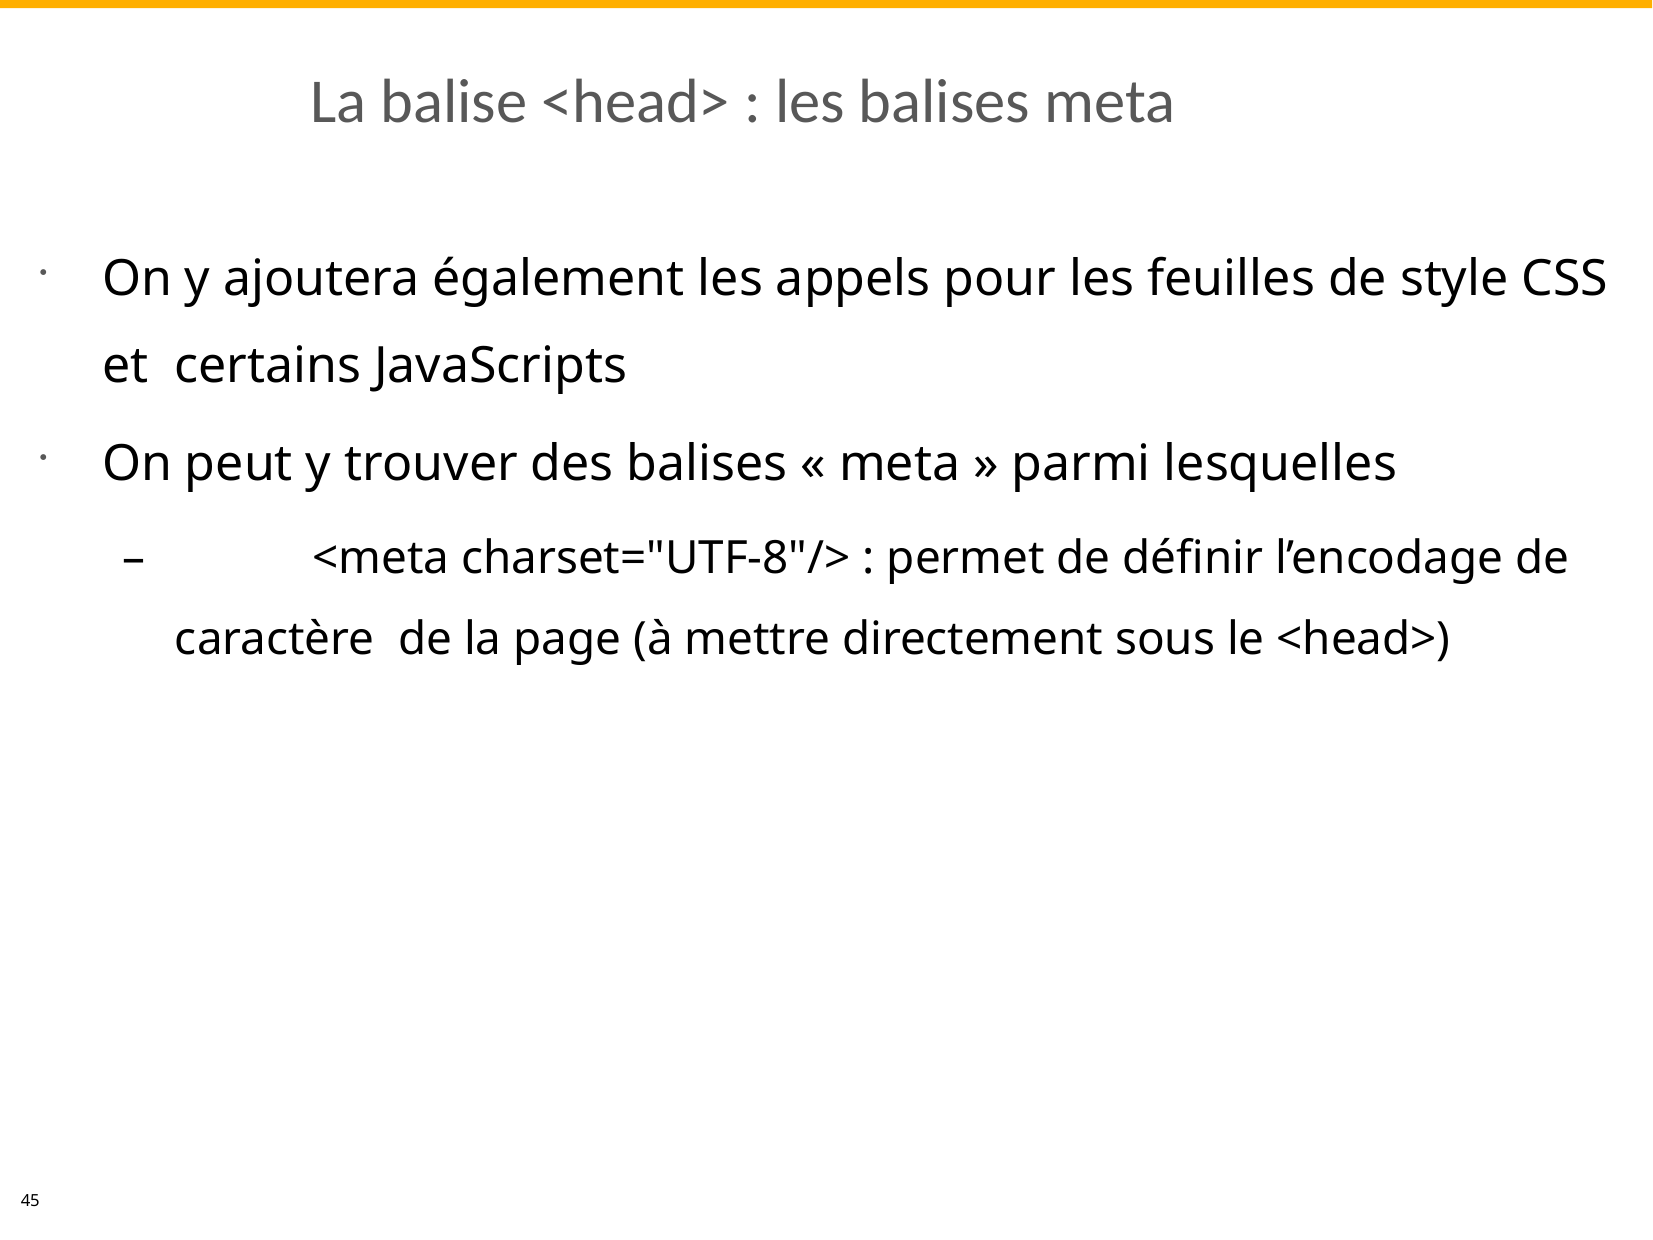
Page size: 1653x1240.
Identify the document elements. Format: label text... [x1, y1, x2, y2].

text_box <numéro> [14, 1189, 46, 1213]
text_box On y ajoutera également les appels pour les feuilles de style CSS et certains JavaScripts On peut y trouver des balises « meta » parmi lesquelles – <meta charset="UTF-8"/> : permet de définir l’encodage de caractère de la page (à mettre directement sous le <head>) [37, 216, 1611, 664]
title La balise <head> : les balises meta [308, 58, 1352, 268]
